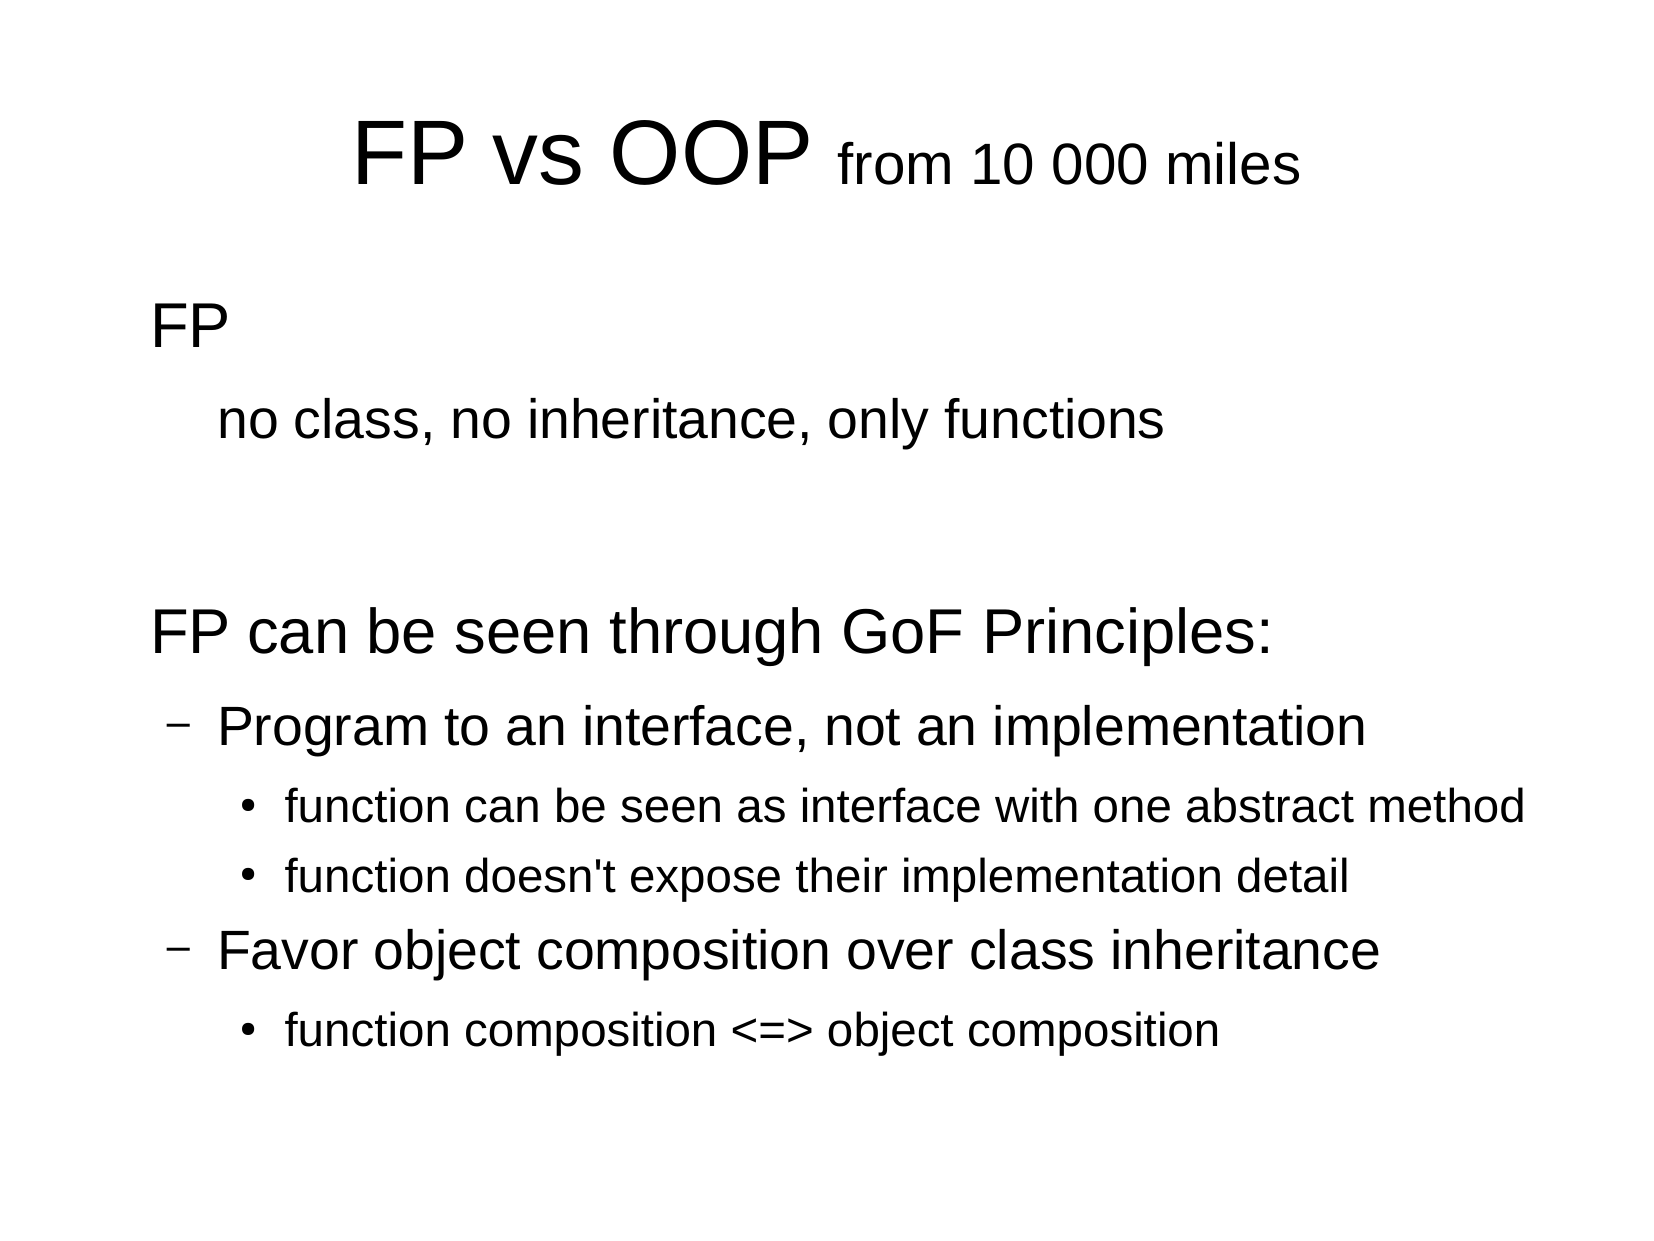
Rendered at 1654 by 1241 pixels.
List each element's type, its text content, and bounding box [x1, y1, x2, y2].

list FP no class, no inheritance, only functions FP can be seen through GoF Principles: Program to an interface, not an implementation function can be seen as interface with one abstract method function doesn't expose their implementation detail Favor object composition over class inheritance function composition <=> object composition [82, 290, 1571, 1066]
title FP vs OOP from 10 000 miles [82, 49, 1571, 257]
